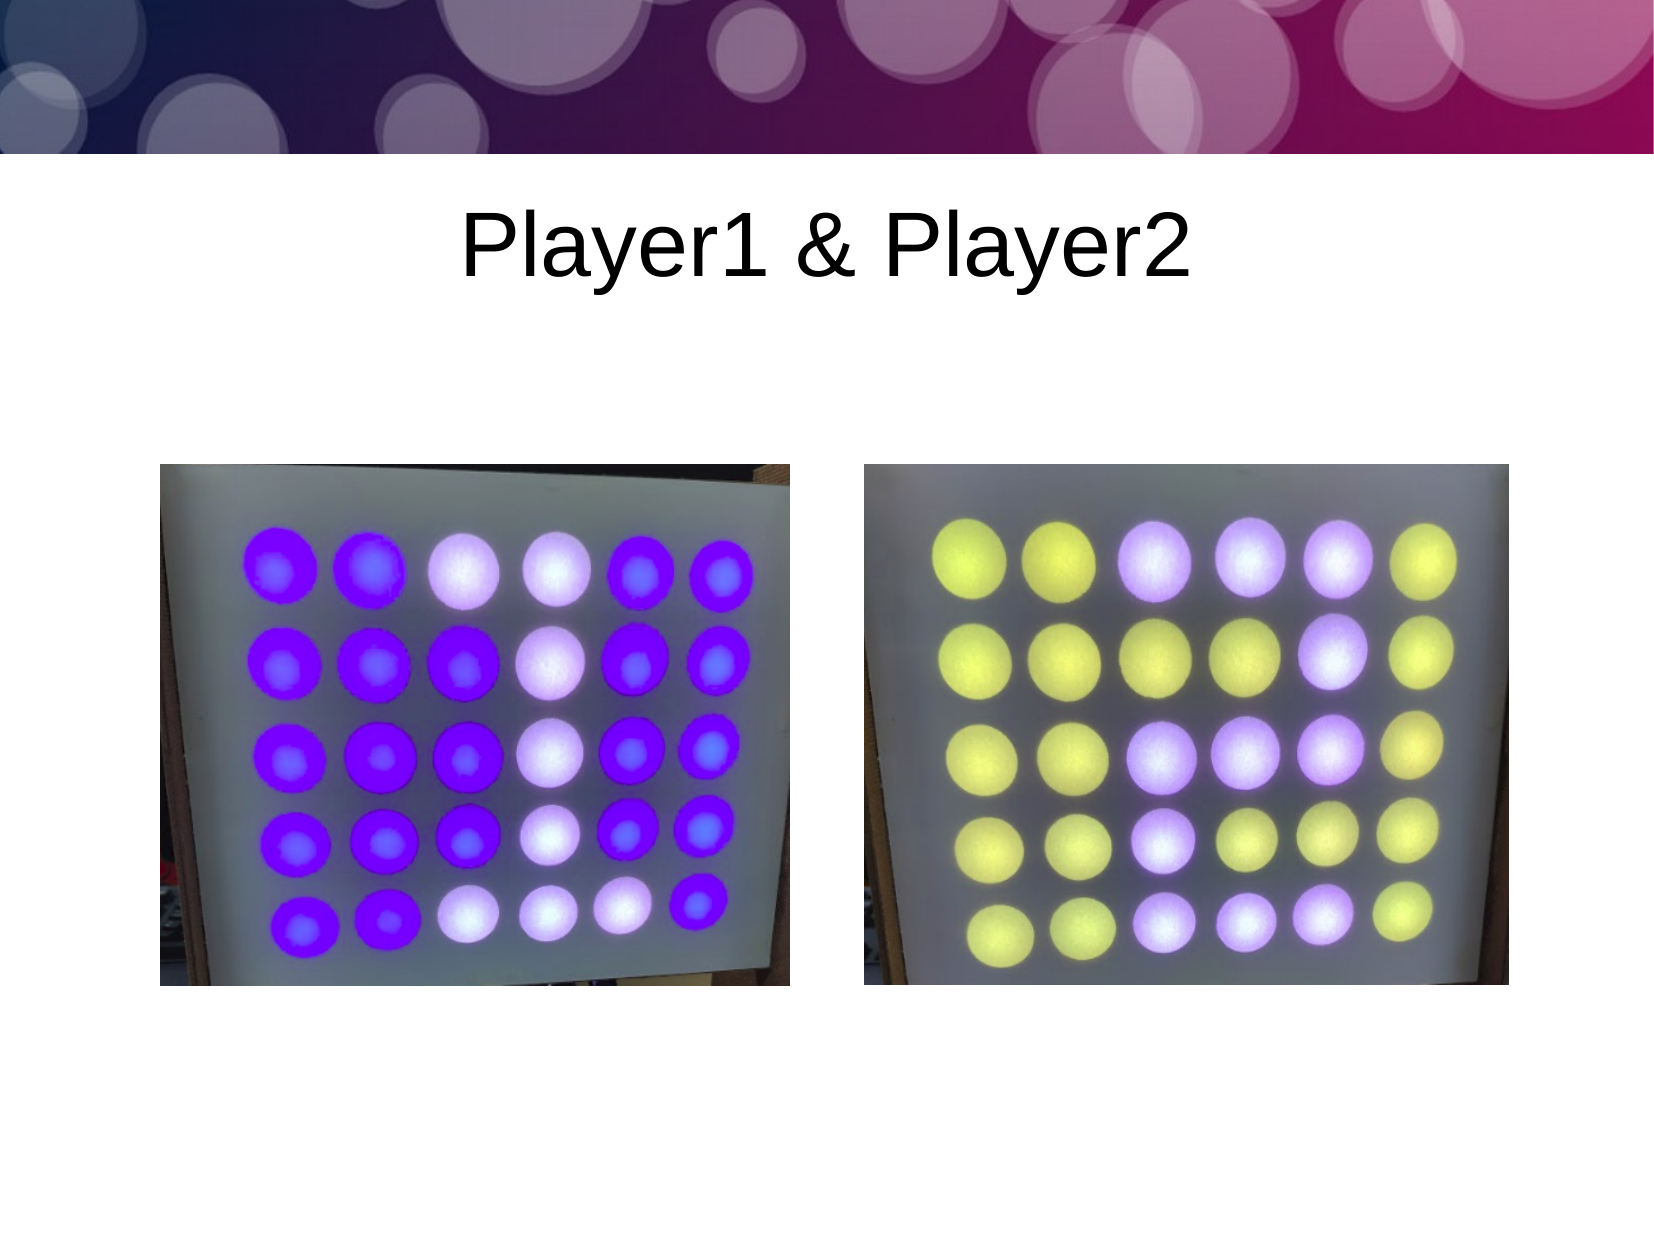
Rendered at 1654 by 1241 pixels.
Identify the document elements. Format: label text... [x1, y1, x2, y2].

picture [864, 464, 1509, 985]
title Player1 & Player2 [82, 159, 1571, 331]
picture [160, 464, 790, 986]
picture [0, 0, 1654, 154]
